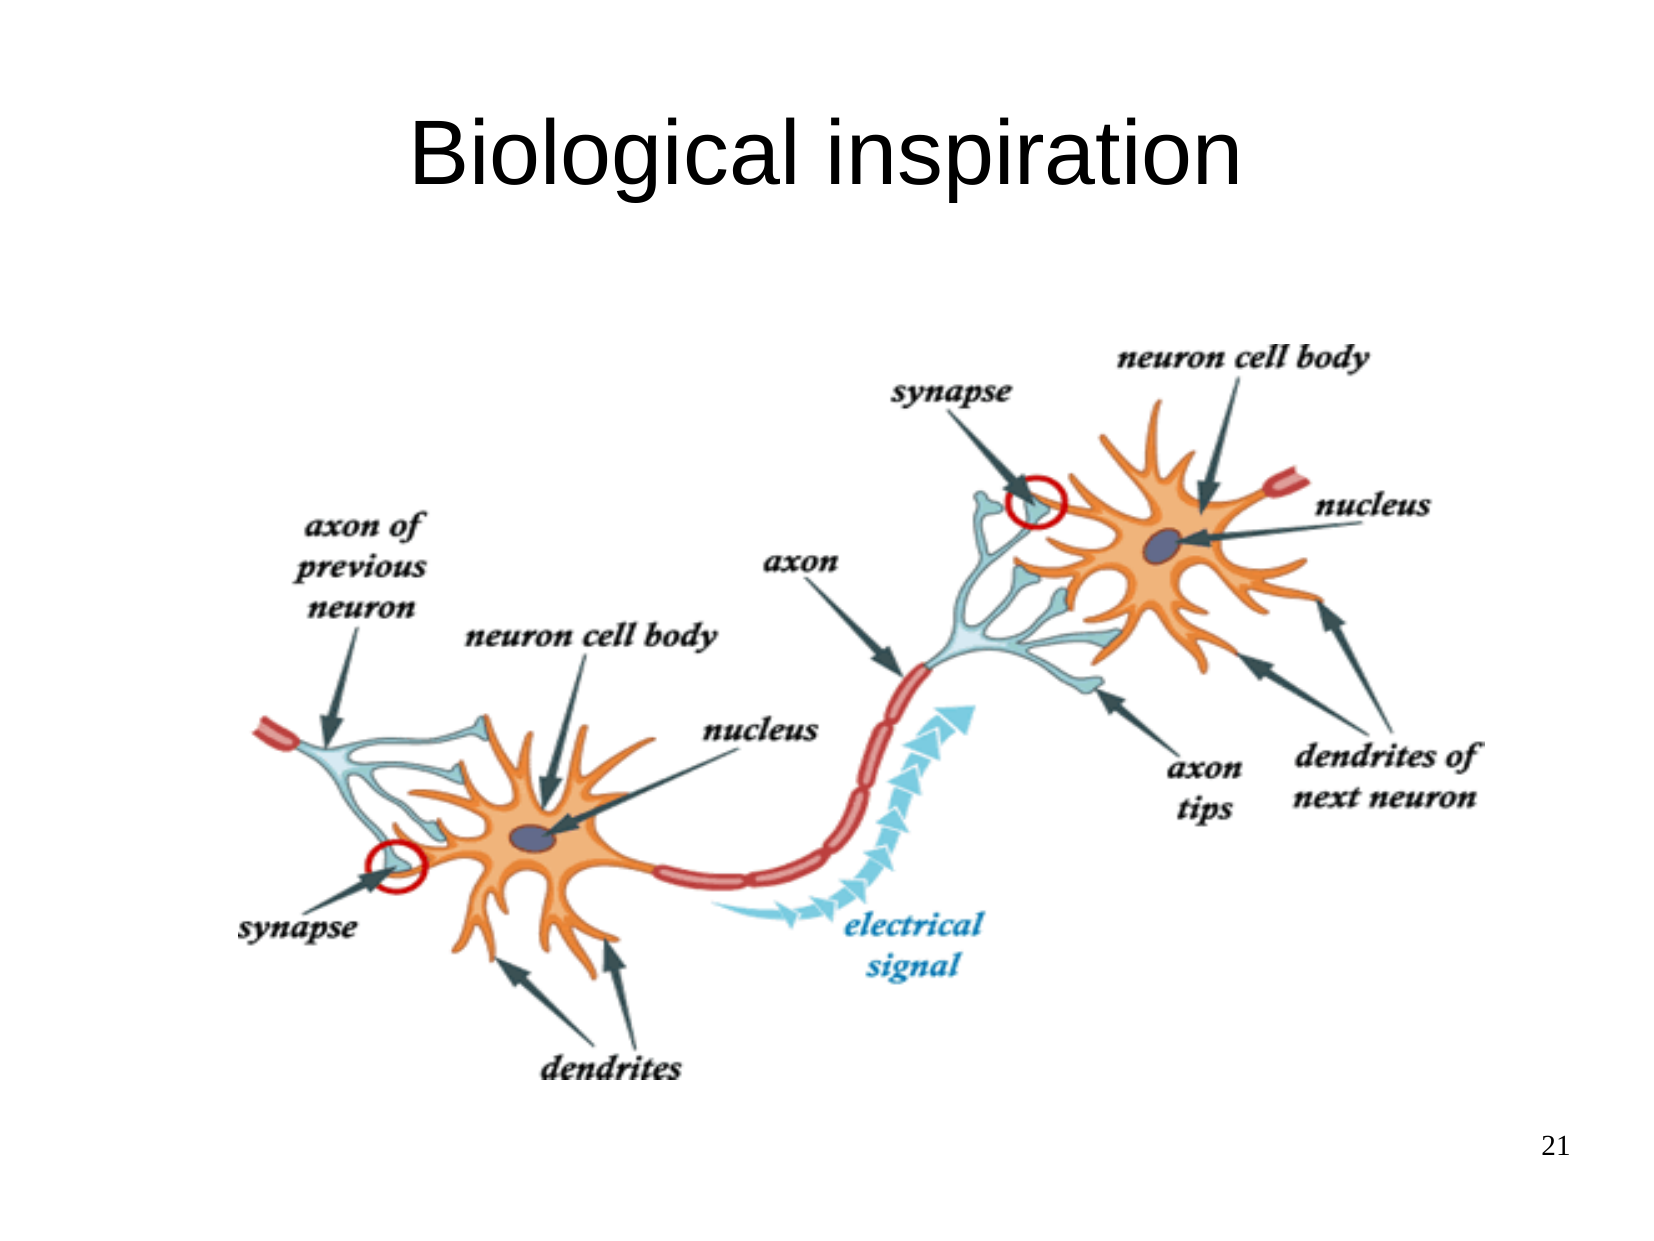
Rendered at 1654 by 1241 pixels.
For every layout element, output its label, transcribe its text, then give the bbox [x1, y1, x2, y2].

picture [238, 344, 1486, 1081]
title Biological inspiration [82, 49, 1571, 257]
